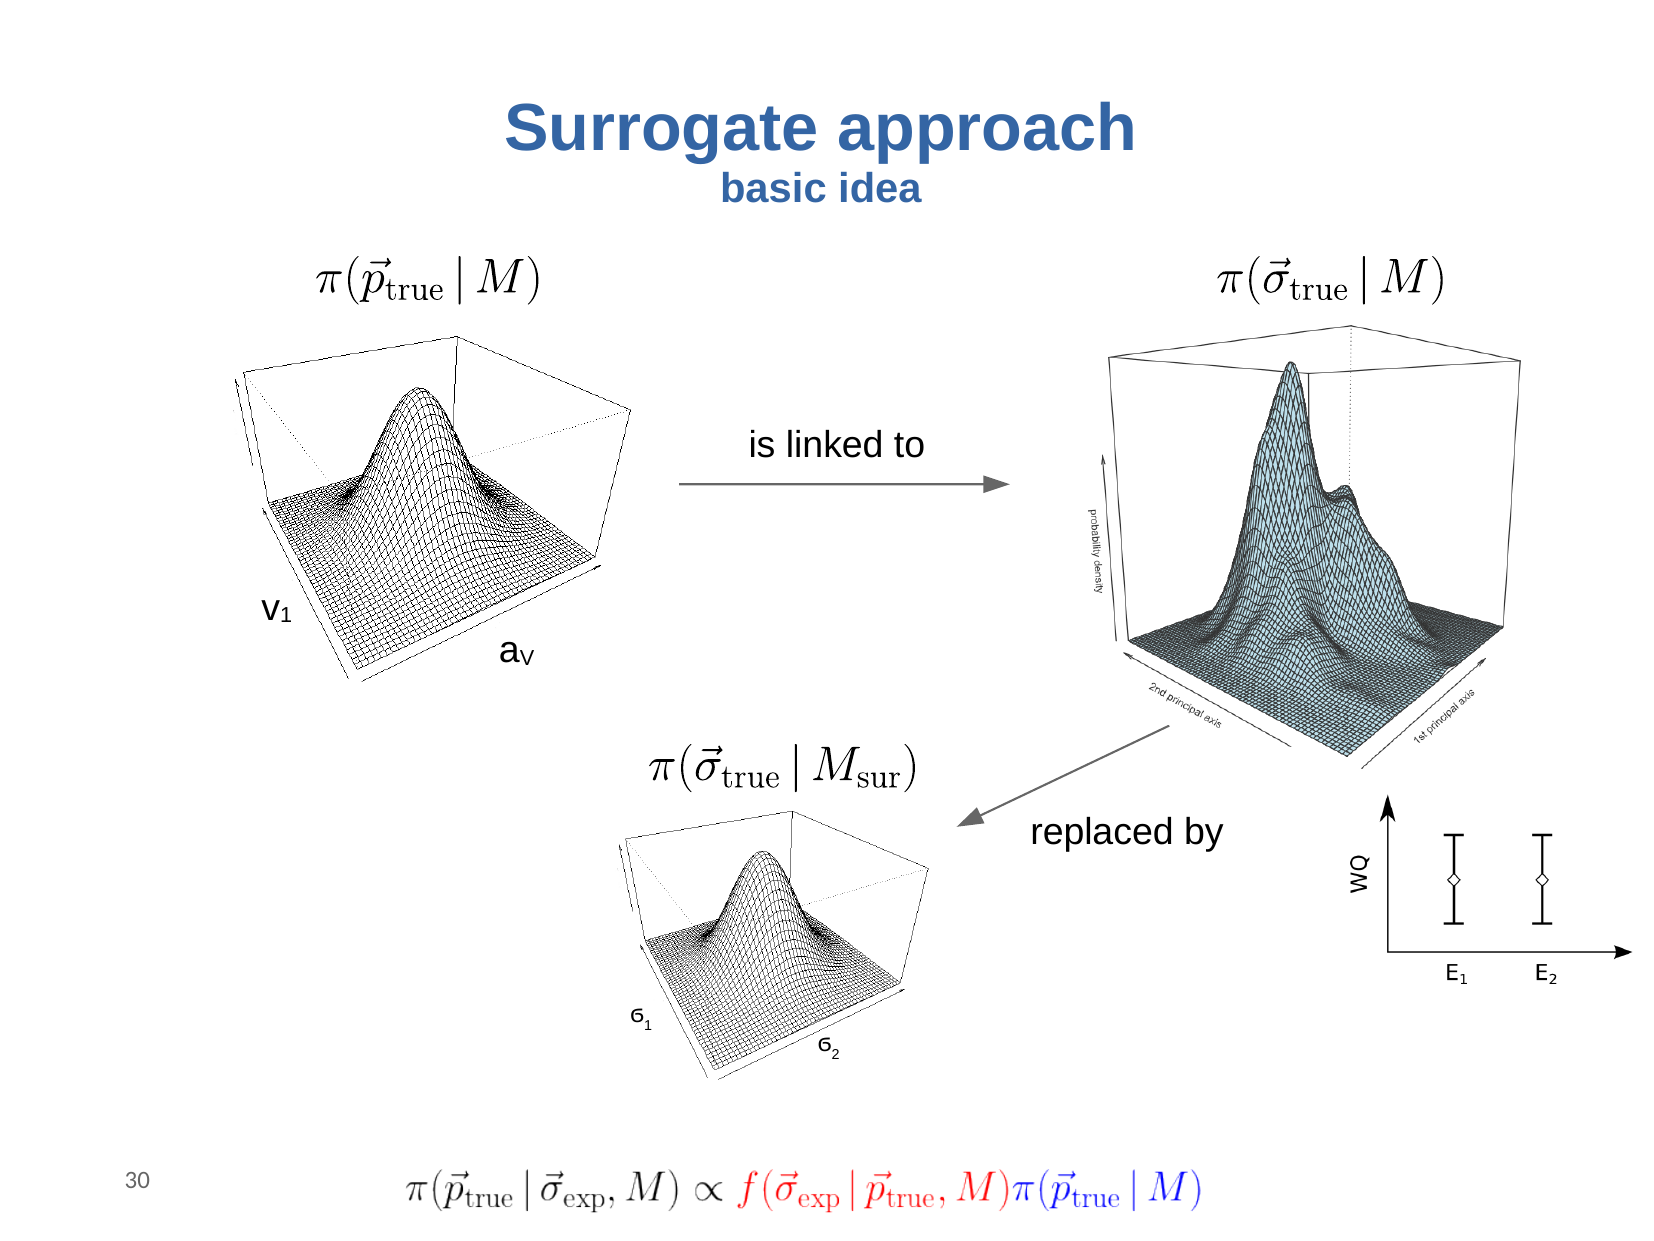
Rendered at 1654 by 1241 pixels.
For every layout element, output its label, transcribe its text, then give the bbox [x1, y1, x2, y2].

picture [1216, 256, 1448, 306]
picture [615, 803, 934, 1087]
text_box aV [484, 621, 556, 691]
picture [405, 1169, 1201, 1214]
text_box v1 [246, 578, 308, 648]
text_box ϭ1 [615, 992, 667, 1041]
text_box is linked to [733, 415, 951, 473]
picture [1080, 312, 1530, 773]
text_box replaced by [1015, 803, 1239, 860]
picture [315, 256, 544, 306]
picture [1350, 794, 1633, 984]
picture [648, 744, 920, 793]
title Surrogate approach basic idea [212, 47, 1430, 255]
picture [230, 326, 638, 691]
text_box ϭ2 [803, 1020, 855, 1070]
